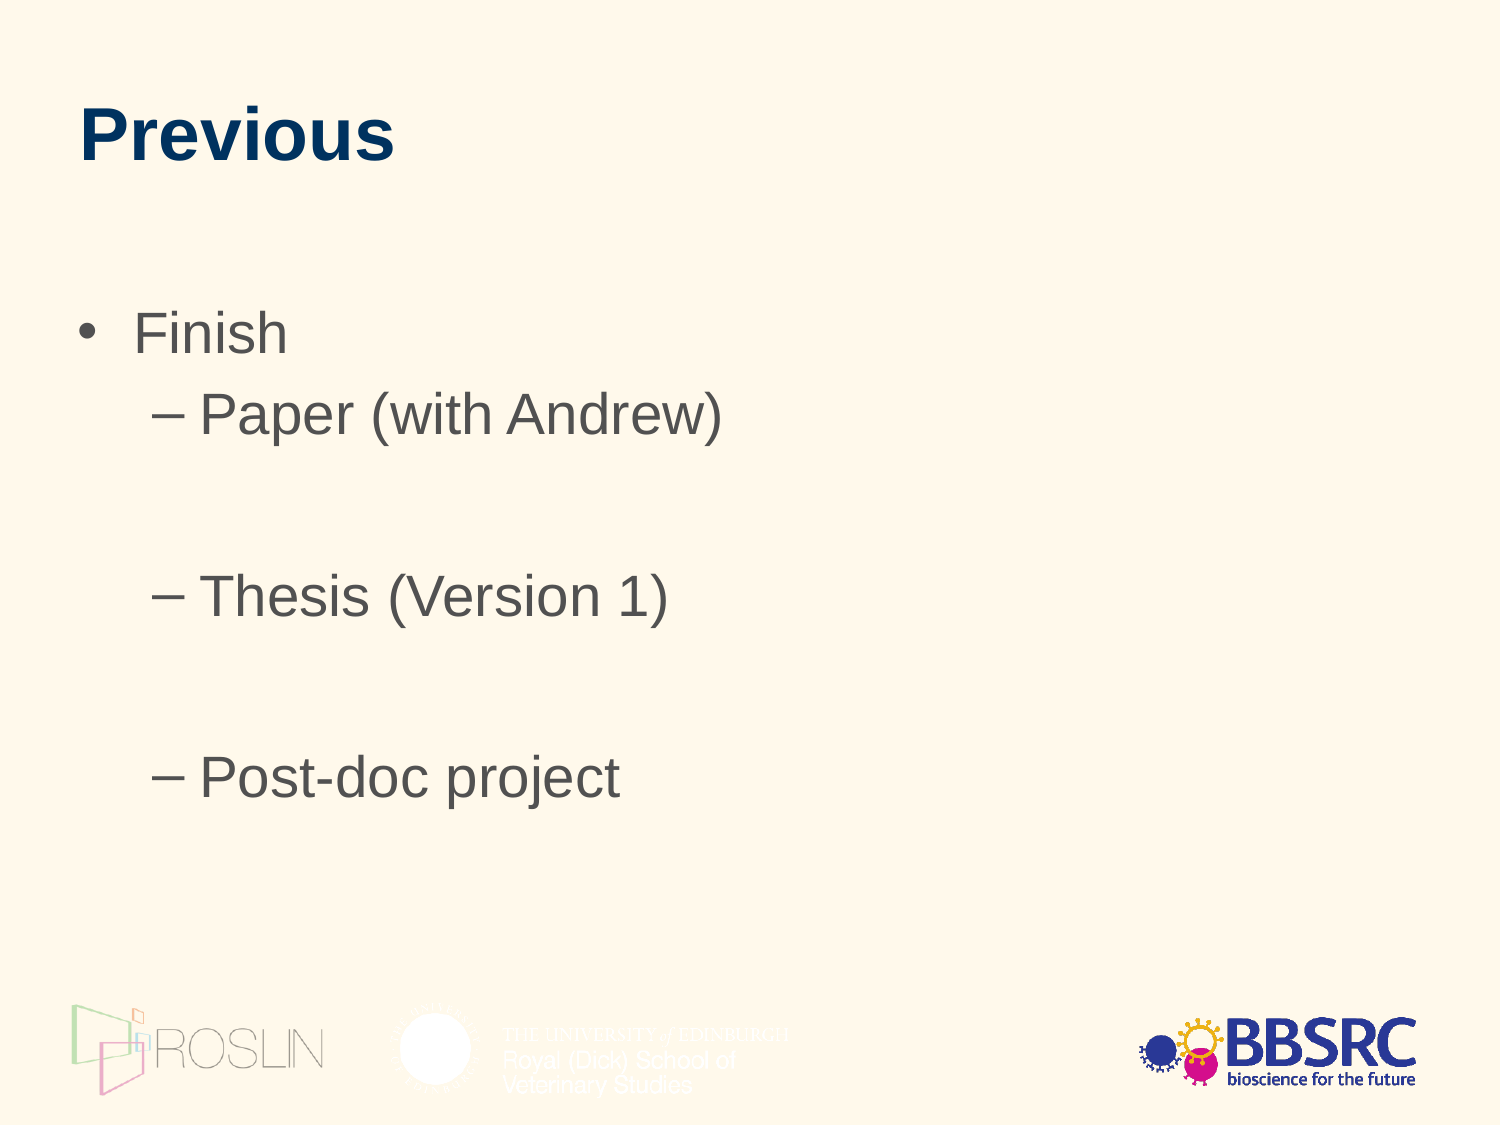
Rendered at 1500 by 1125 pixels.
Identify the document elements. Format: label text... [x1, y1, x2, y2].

picture [1137, 1014, 1416, 1092]
list Finish Paper (with Andrew) Thesis (Version 1) Post-doc project [62, 287, 1425, 975]
title Previous [64, 78, 1425, 185]
picture [64, 975, 336, 1118]
